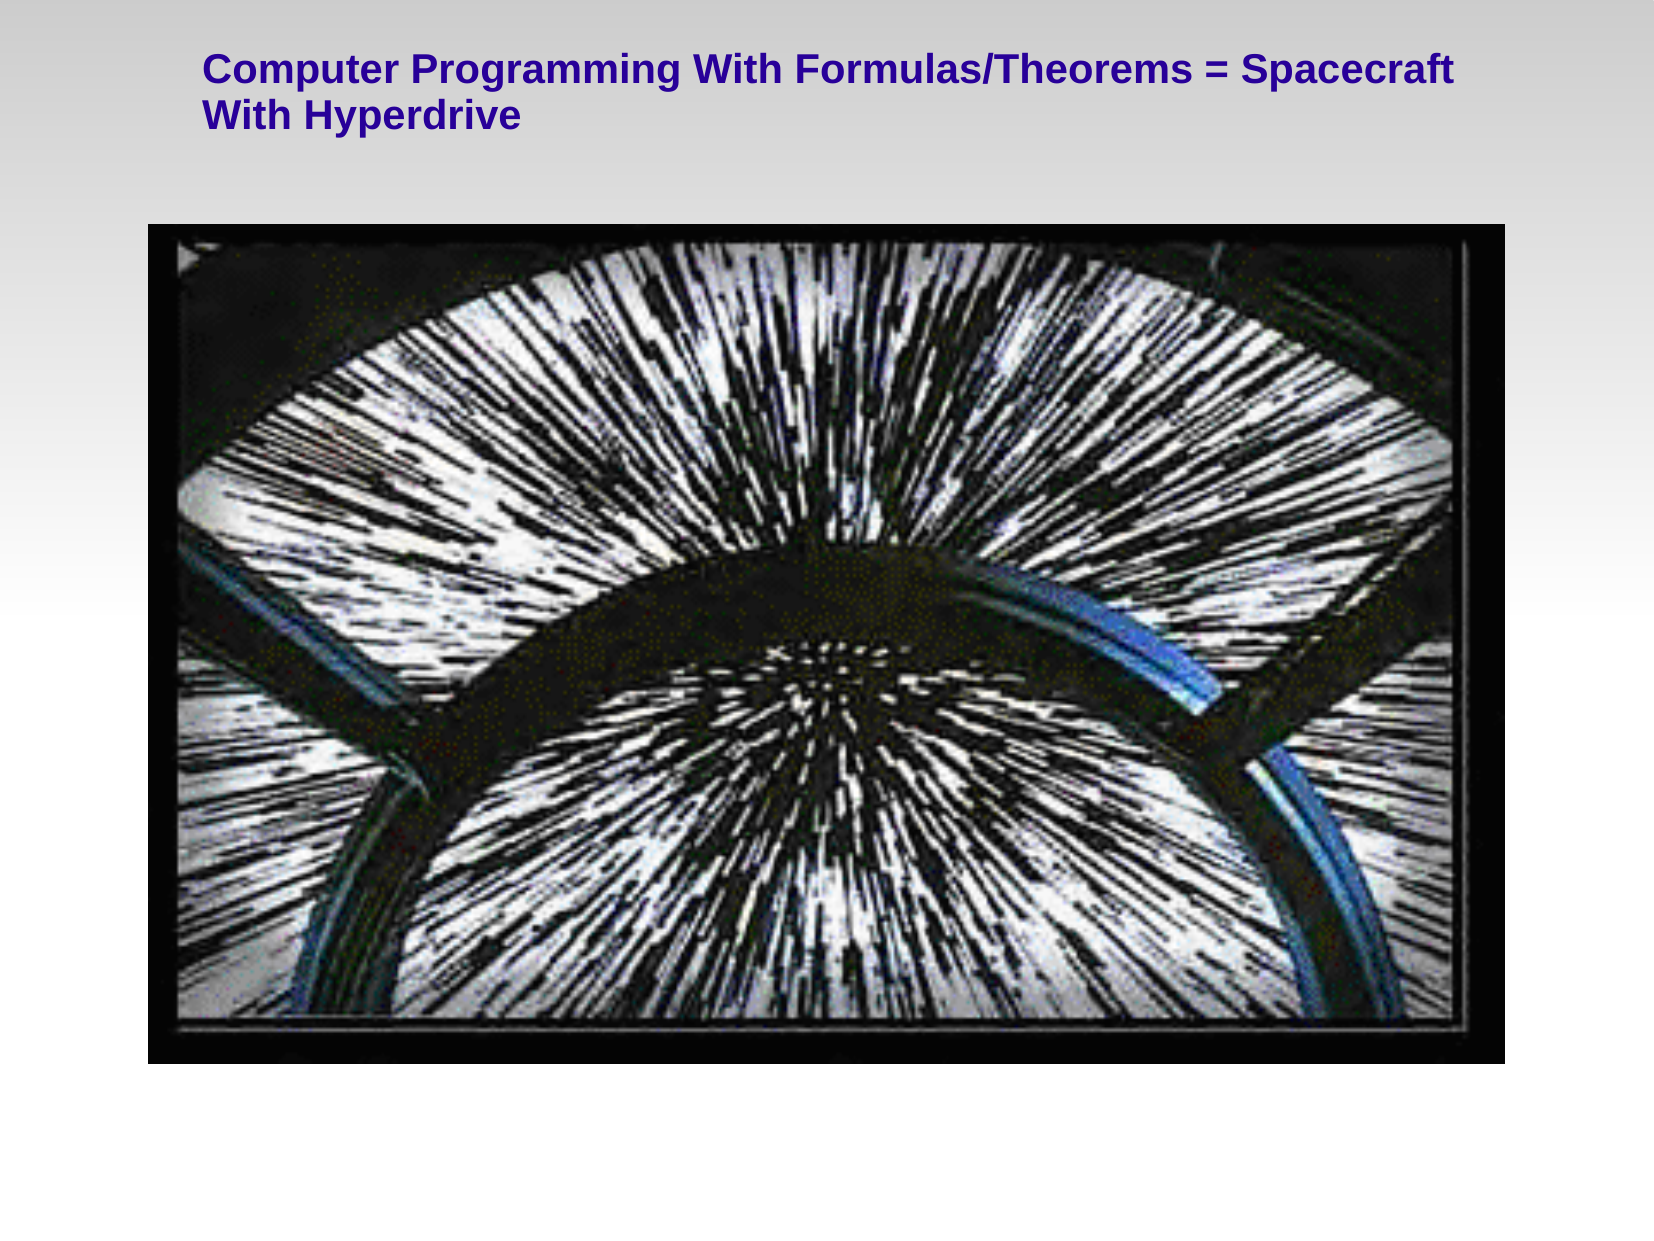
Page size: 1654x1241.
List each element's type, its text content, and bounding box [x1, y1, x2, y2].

text_box Computer Programming With Formulas/Theorems = Spacecraft With Hyperdrive [80, 37, 1540, 161]
picture [148, 224, 1505, 1064]
